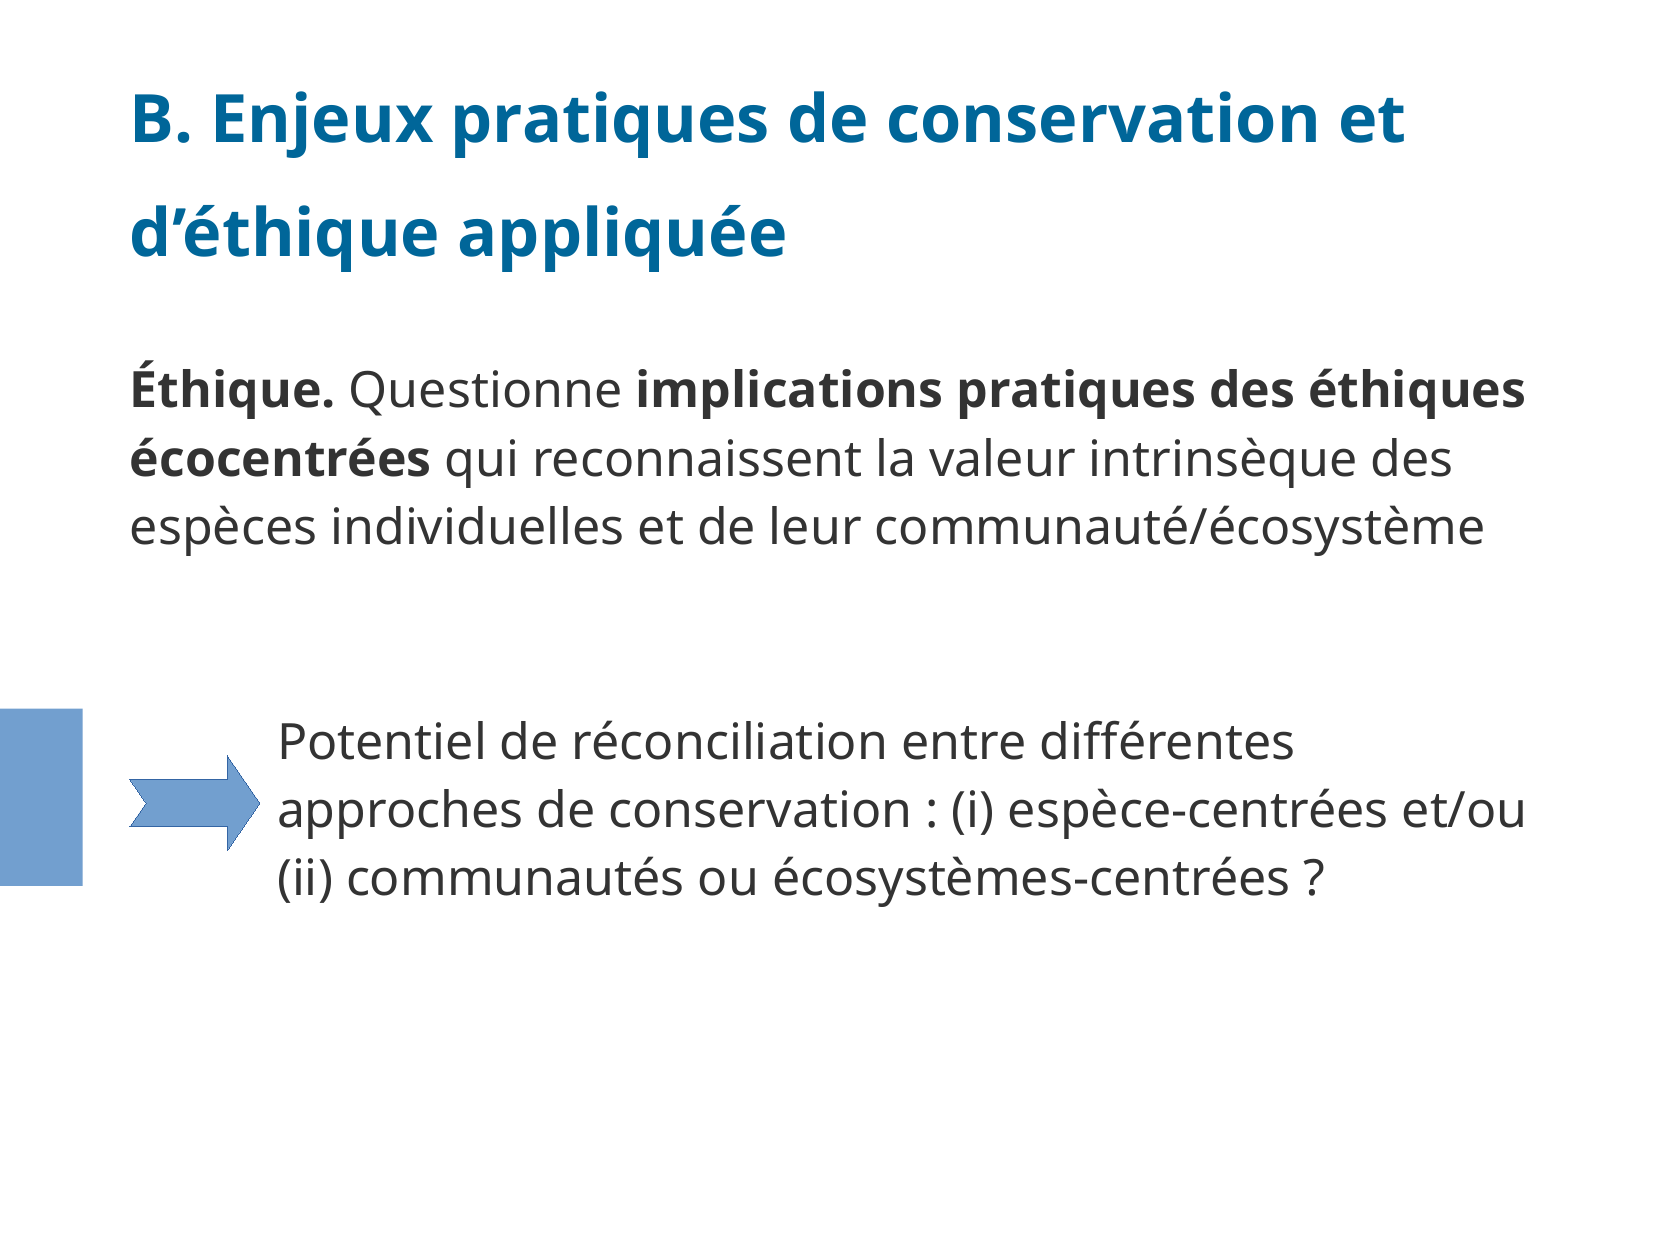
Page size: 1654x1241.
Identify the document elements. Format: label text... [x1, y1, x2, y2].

title B. Enjeux pratiques de conservation et d’éthique appliquée [129, 59, 1536, 296]
list Éthique. Questionne implications pratiques des éthiques écocentrées qui reconnaissent la valeur intrinsèque des espèces individuelles et de leur communauté/écosystème Potentiel de réconciliation entre différentes approches de conservation : (i) espèce-centrées et/ou (ii) communautés ou écosystèmes-centrées ? [129, 354, 1536, 1074]
text_box [129, 755, 260, 851]
